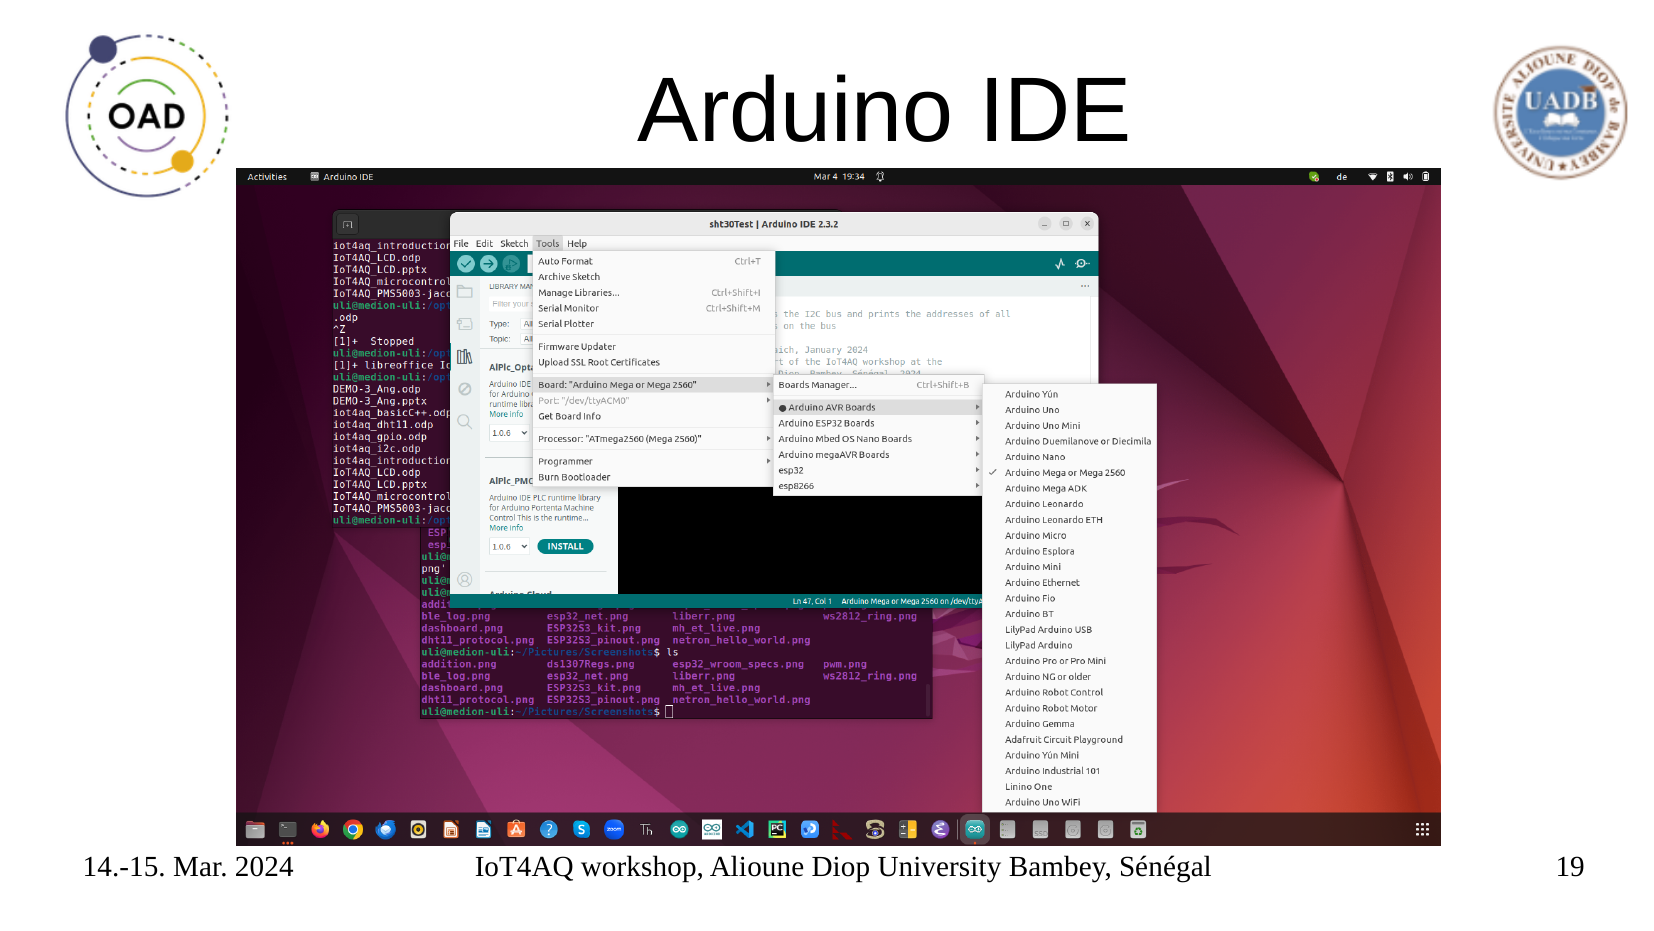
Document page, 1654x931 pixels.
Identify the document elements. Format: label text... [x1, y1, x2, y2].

picture [1482, 37, 1641, 188]
picture [25, 20, 1441, 846]
title Arduino IDE [301, 32, 1469, 188]
